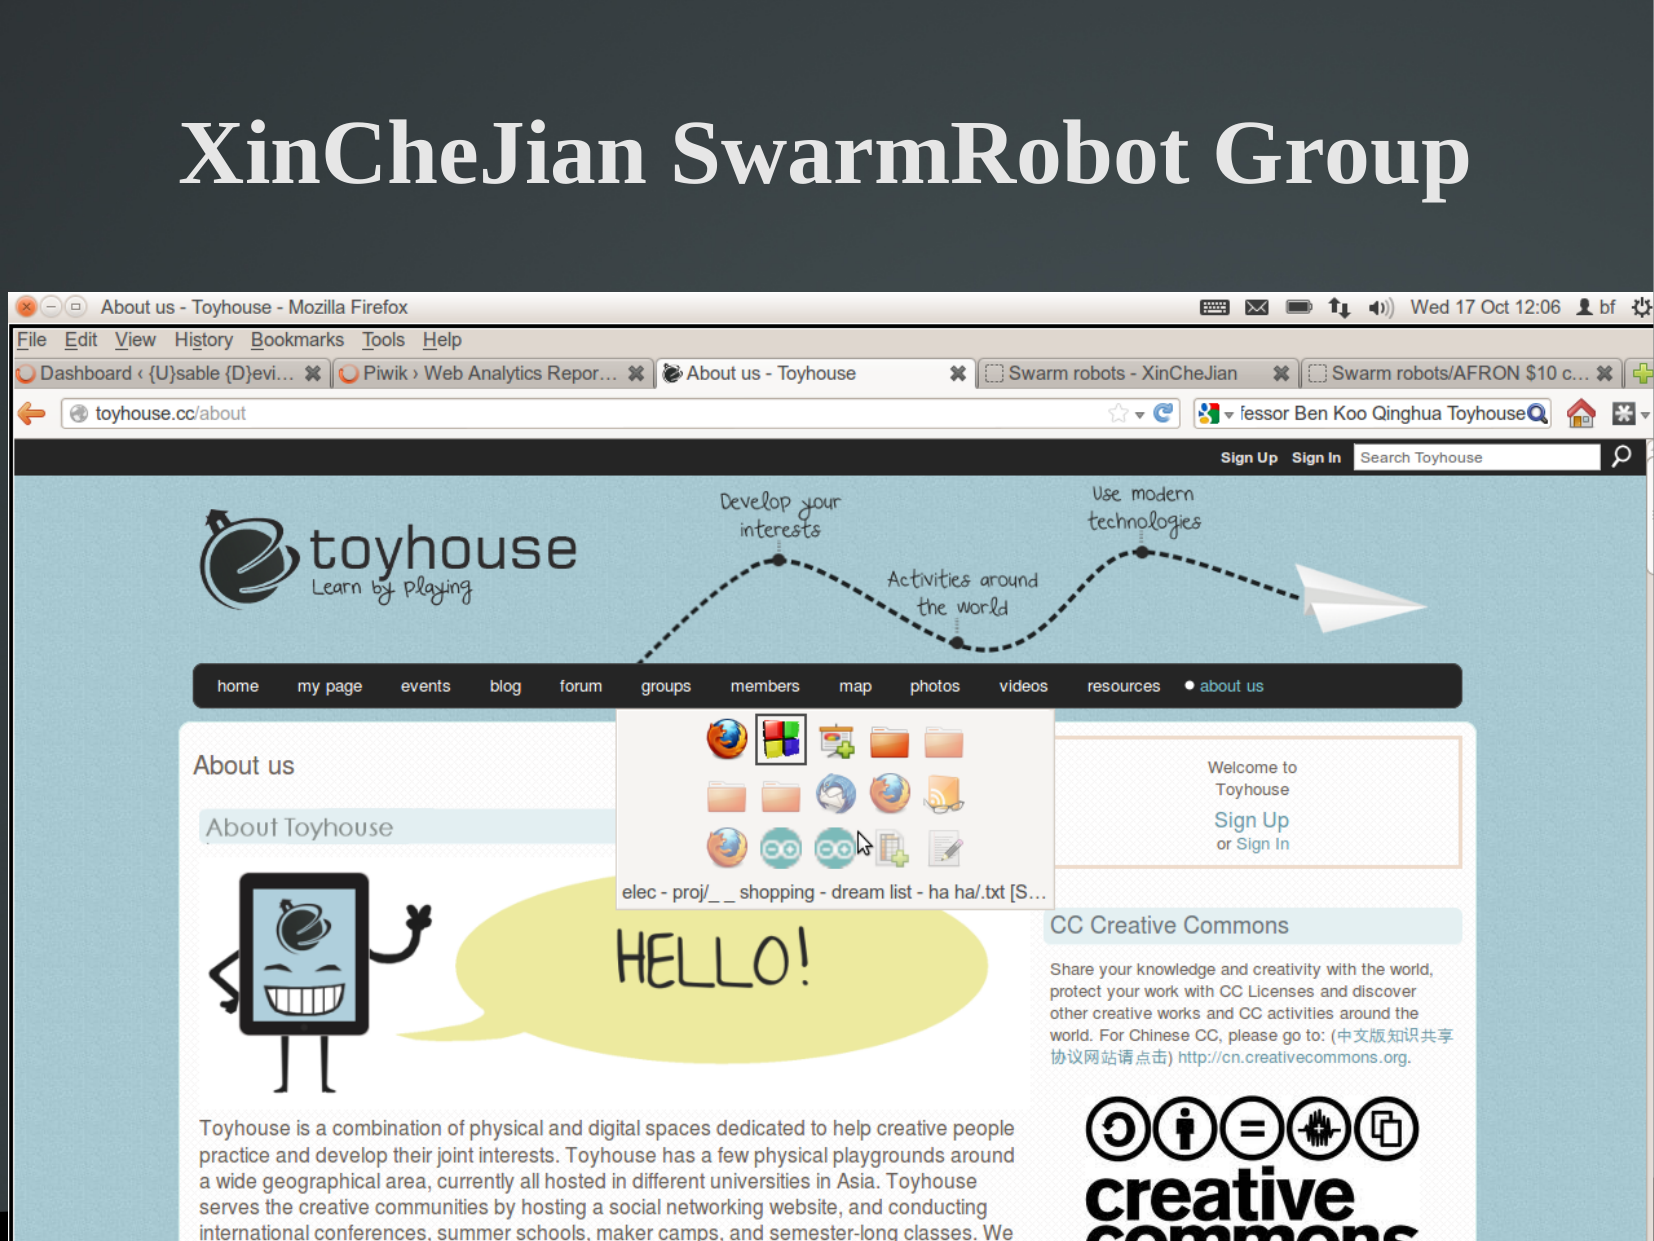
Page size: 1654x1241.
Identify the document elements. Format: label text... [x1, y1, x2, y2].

title XinCheJian SwarmRobot Group [82, 49, 1571, 257]
picture [0, 0, 1654, 1241]
